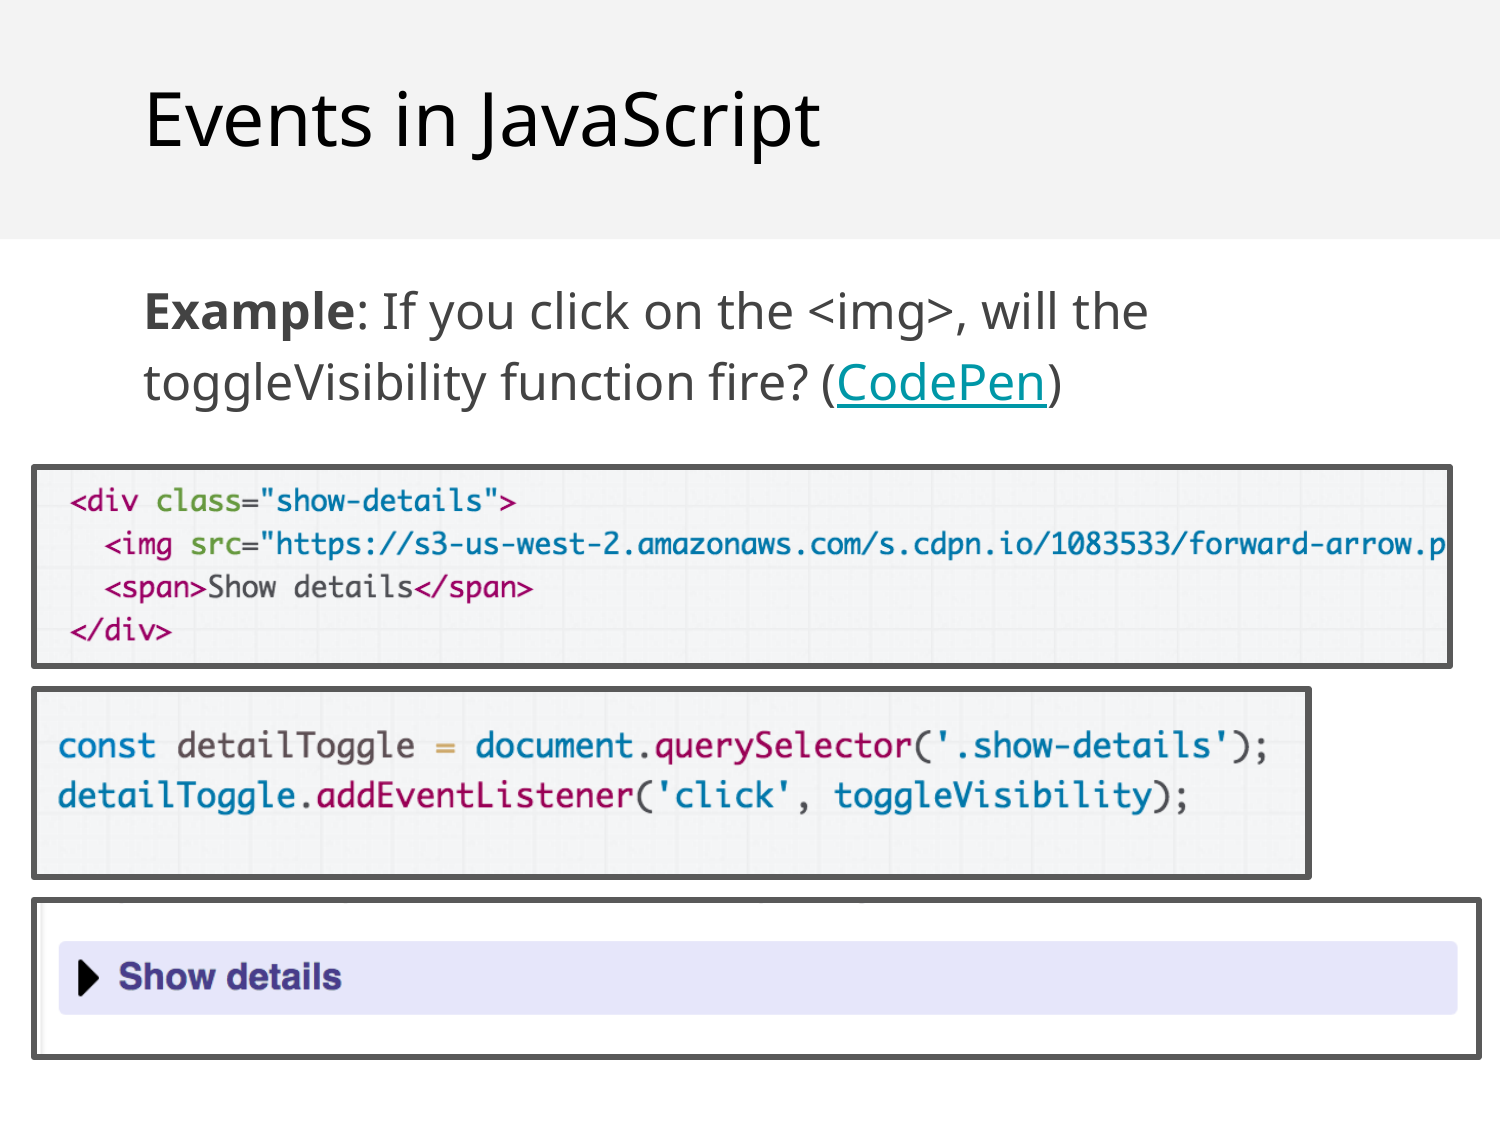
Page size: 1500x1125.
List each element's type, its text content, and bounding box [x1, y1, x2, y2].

picture [36, 470, 1447, 663]
list Example: If you click on the <img>, will the toggleVisibility function fire? (CodePen) [128, 255, 1372, 426]
title Events in JavaScript [128, 56, 1372, 183]
picture [36, 691, 1306, 874]
picture [36, 903, 1476, 1054]
